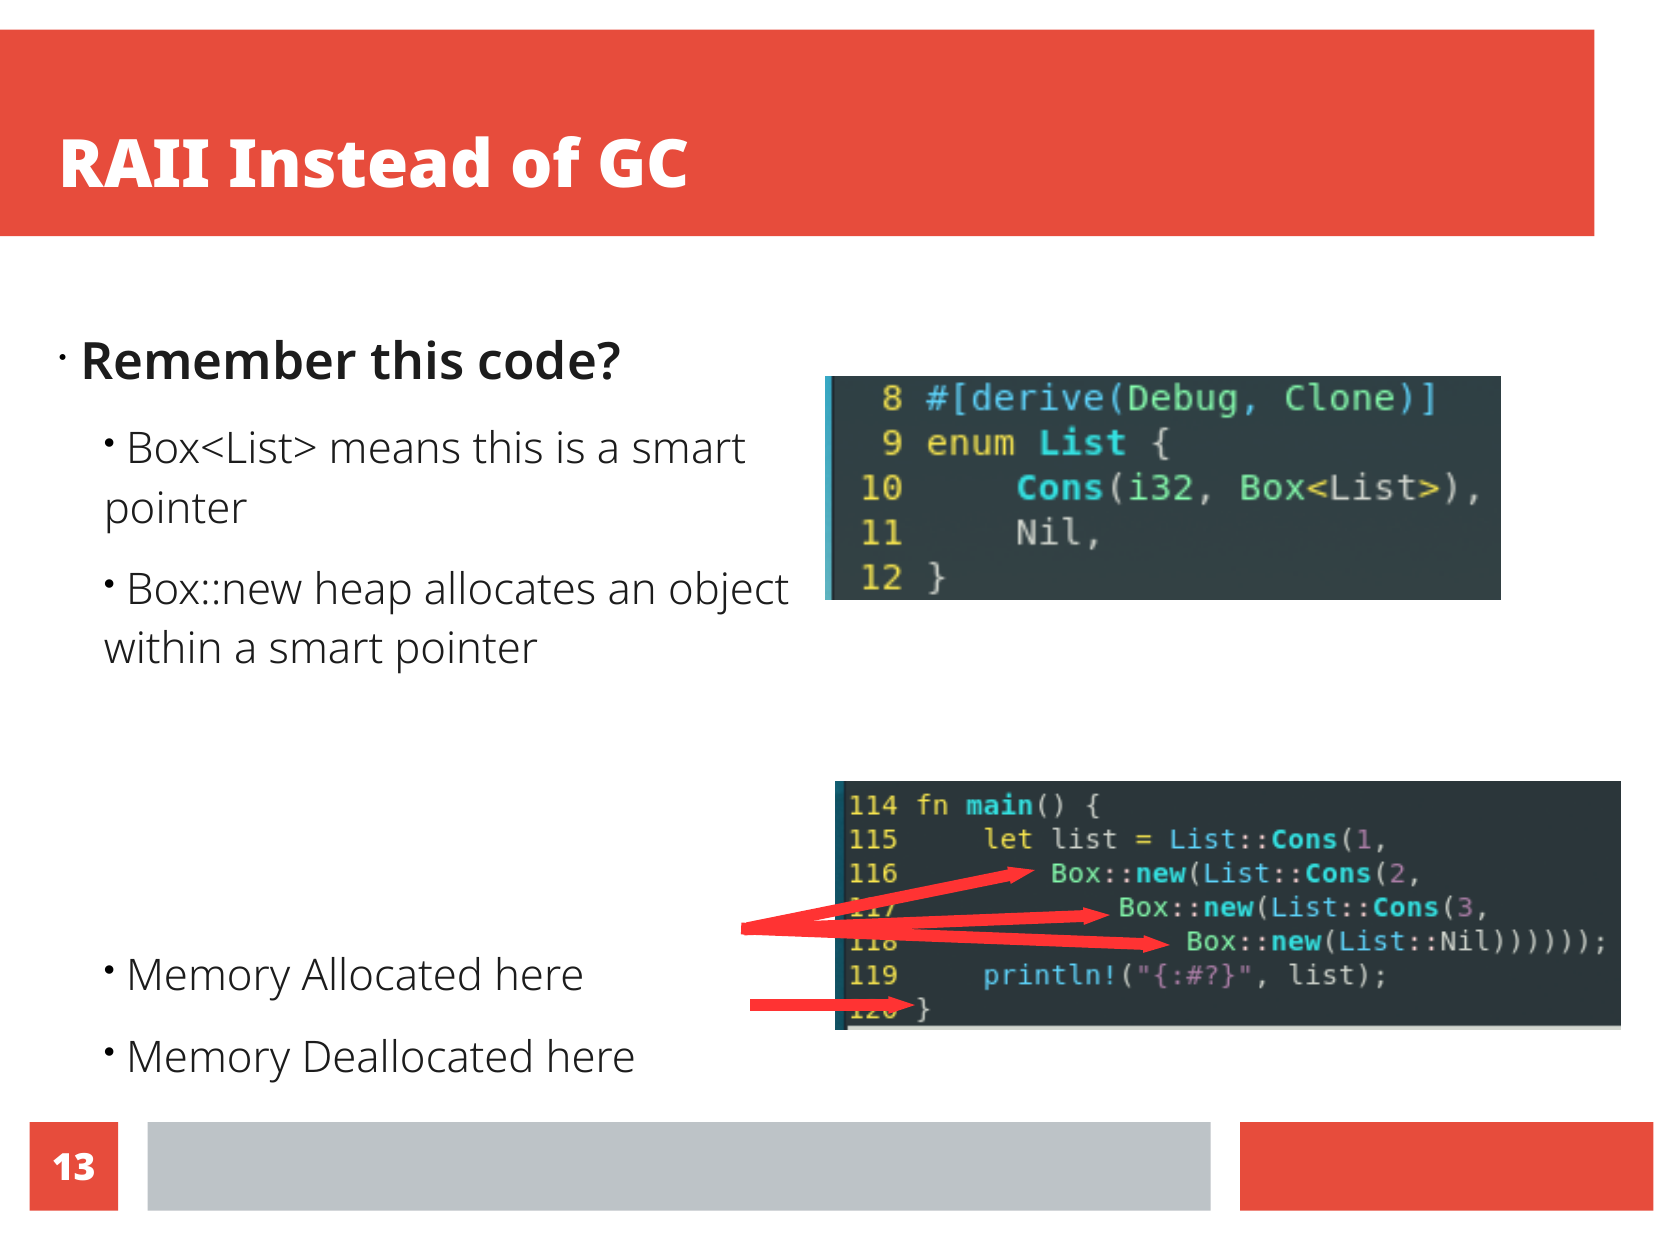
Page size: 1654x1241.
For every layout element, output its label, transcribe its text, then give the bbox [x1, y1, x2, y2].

title RAII Instead of GC [59, 59, 1595, 207]
picture [825, 376, 1501, 601]
picture [835, 781, 1621, 1030]
list Remember this code? Box<List> means this is a smart pointer Box::new heap allocates an object within a smart pointer Memory Allocated here Memory Deallocated here [59, 324, 811, 1093]
